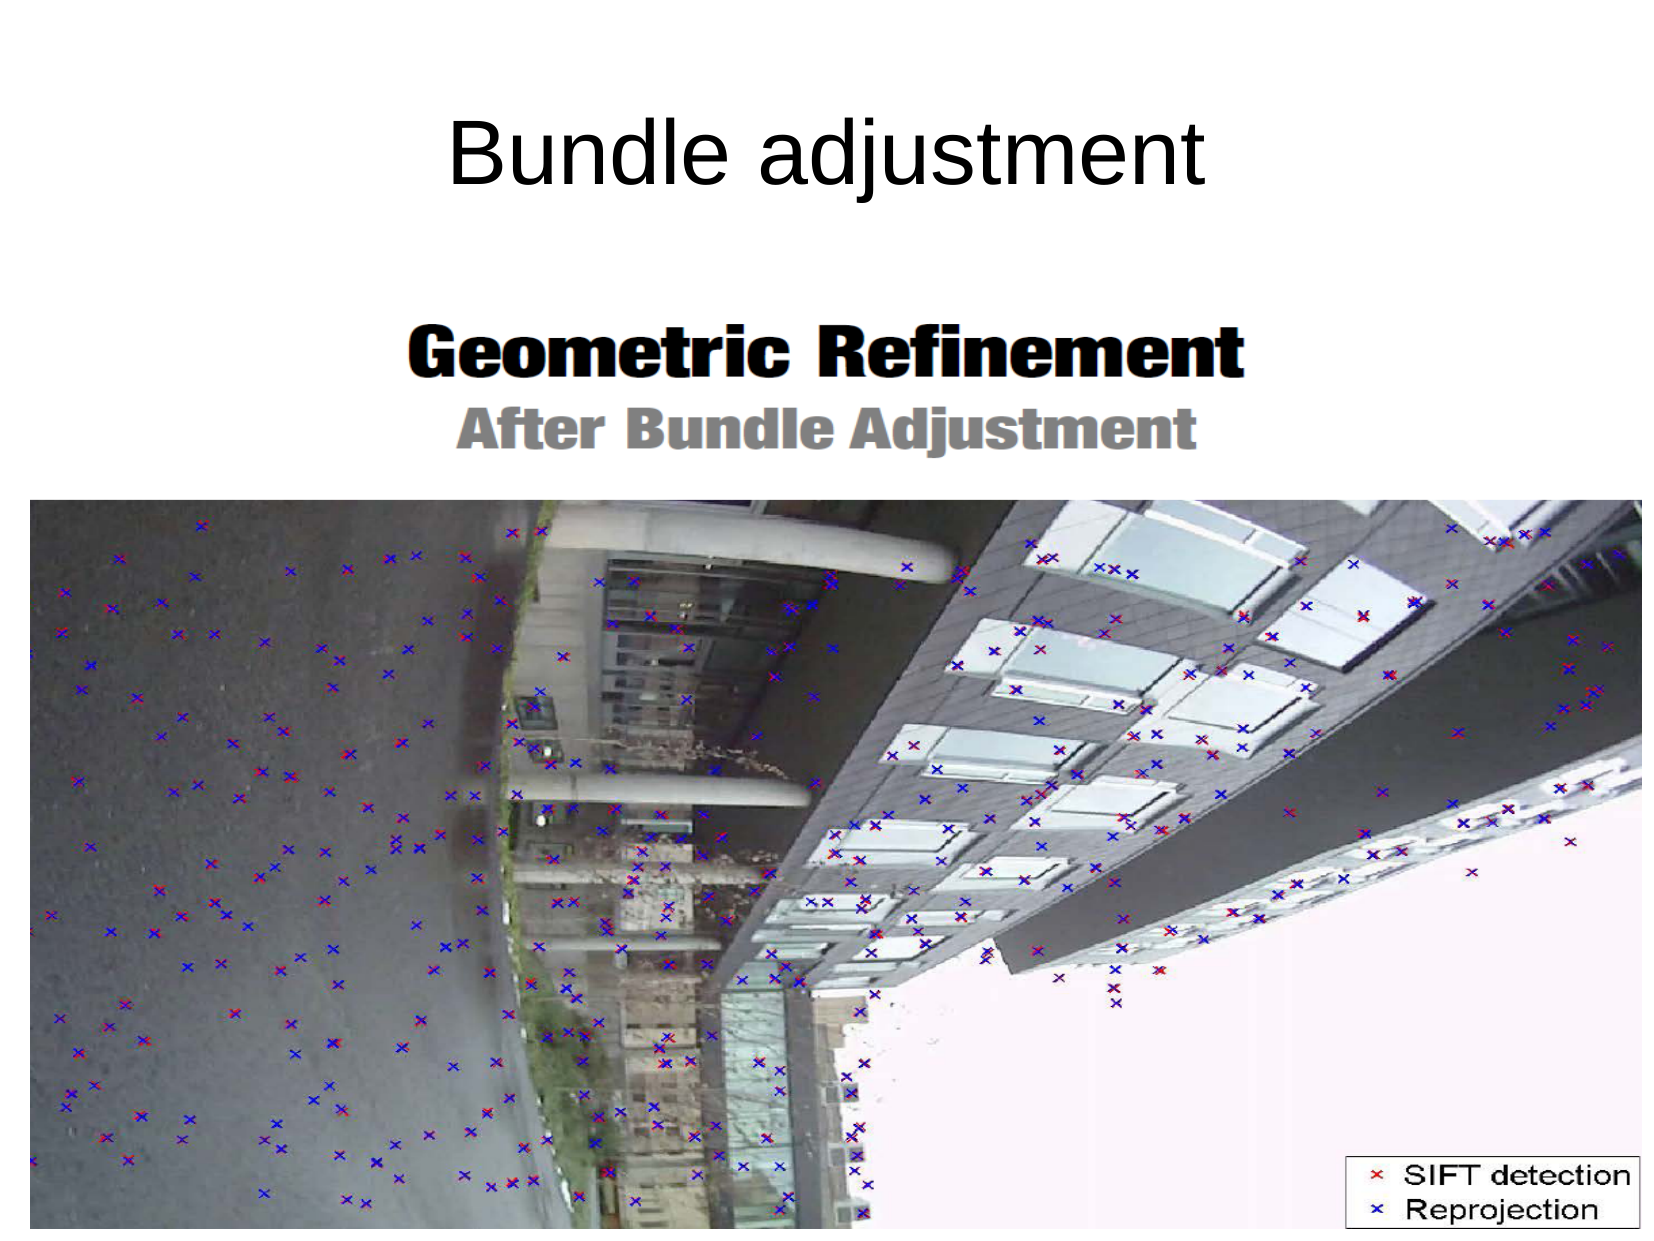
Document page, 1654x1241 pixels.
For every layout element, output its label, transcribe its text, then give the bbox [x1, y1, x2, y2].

title Bundle adjustment [82, 49, 1571, 257]
picture [30, 293, 1642, 1229]
